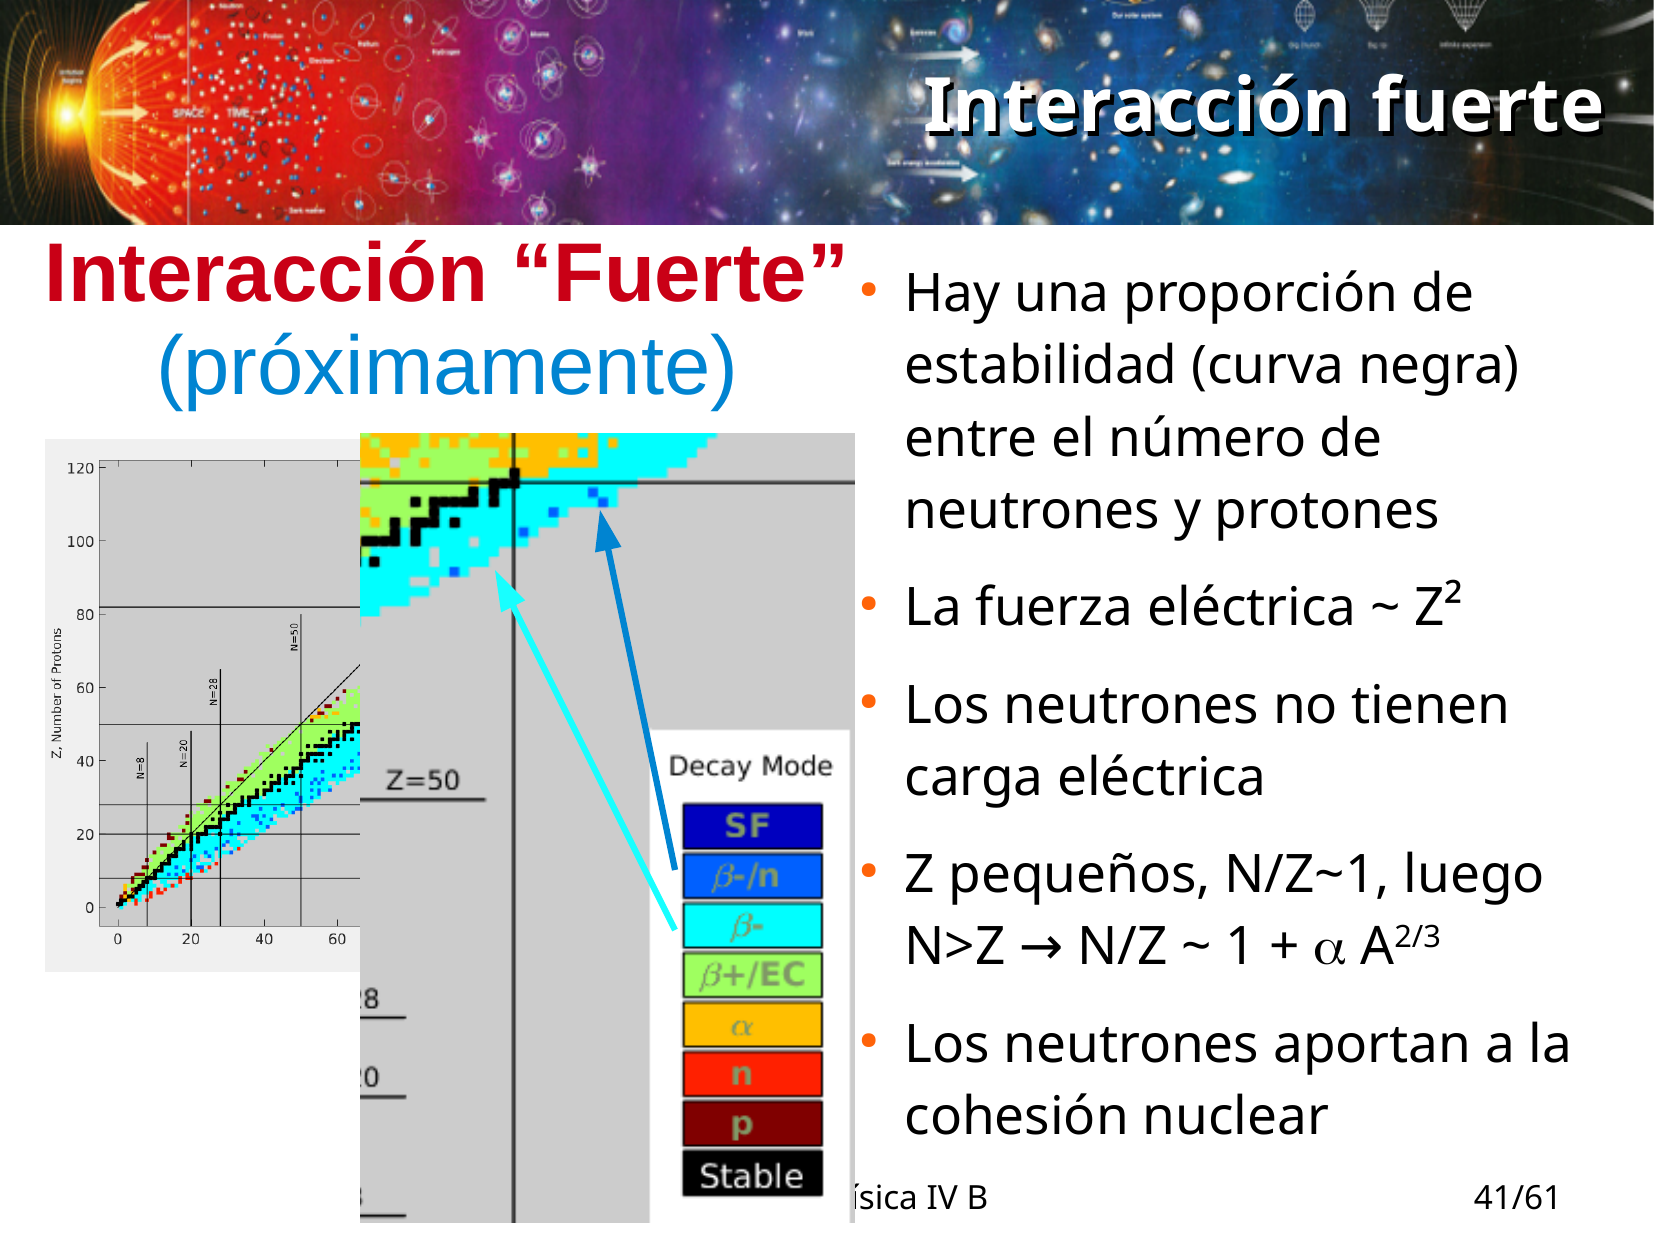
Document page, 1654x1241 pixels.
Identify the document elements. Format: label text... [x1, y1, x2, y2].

picture [0, 0, 1654, 225]
picture [45, 433, 856, 1223]
list Hay una proporción de estabilidad (curva negra) entre el número de neutrones y protones La fuerza eléctrica ~ Z² Los neutrones no tienen carga eléctrica Z pequeños, N/Z~1, luego N>Z → N/Z ~ 1 + a A2/3 Los neutrones aportan a la cohesión nuclear [844, 255, 1606, 1156]
title Interacción fuerte [45, 15, 1606, 191]
text_box Interacción “Fuerte” (próximamente) [30, 219, 865, 421]
